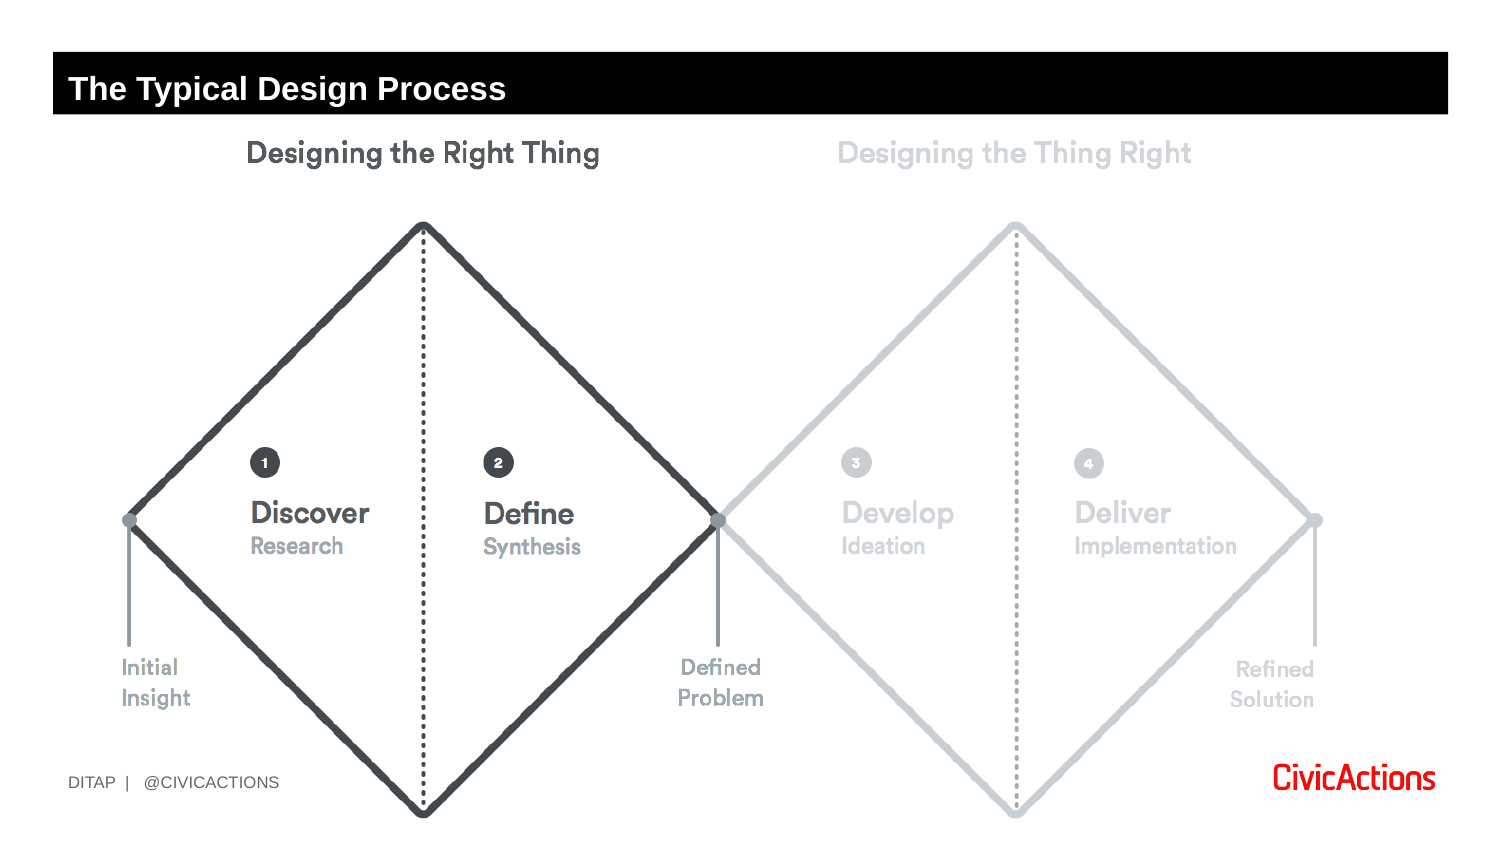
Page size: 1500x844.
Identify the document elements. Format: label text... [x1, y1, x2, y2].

picture [53, 139, 1438, 819]
title The Typical Design Process [53, 51, 1449, 115]
